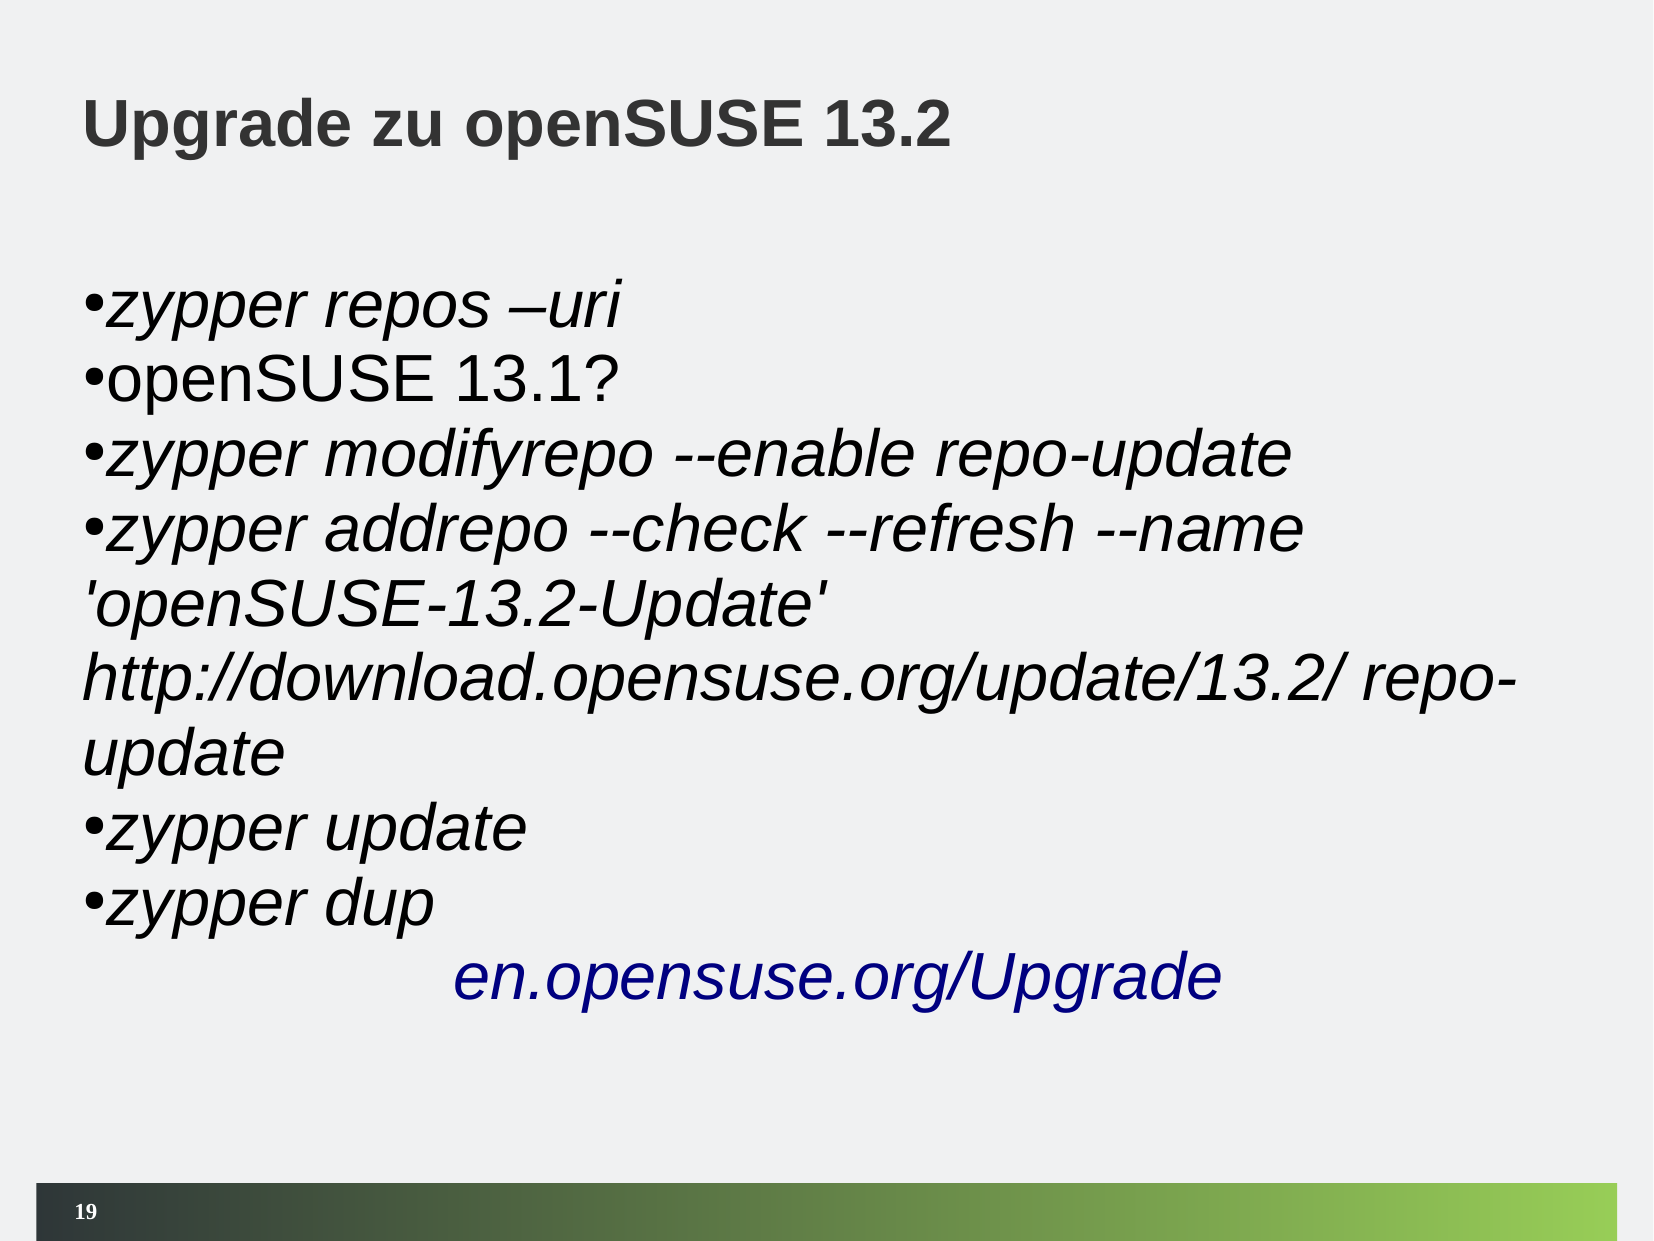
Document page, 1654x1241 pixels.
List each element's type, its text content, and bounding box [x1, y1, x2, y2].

subtitle zypper repos –uri openSUSE 13.1? zypper modifyrepo --enable repo-update zypper addrepo --check --refresh --name 'openSUSE-13.2-Update' http://download.opensuse.org/update/13.2/ repo-update zypper update zypper dup en.opensuse.org/Upgrade [82, 231, 1571, 1050]
picture [0, 0, 1654, 1241]
title Upgrade zu openSUSE 13.2 [82, 49, 1571, 198]
